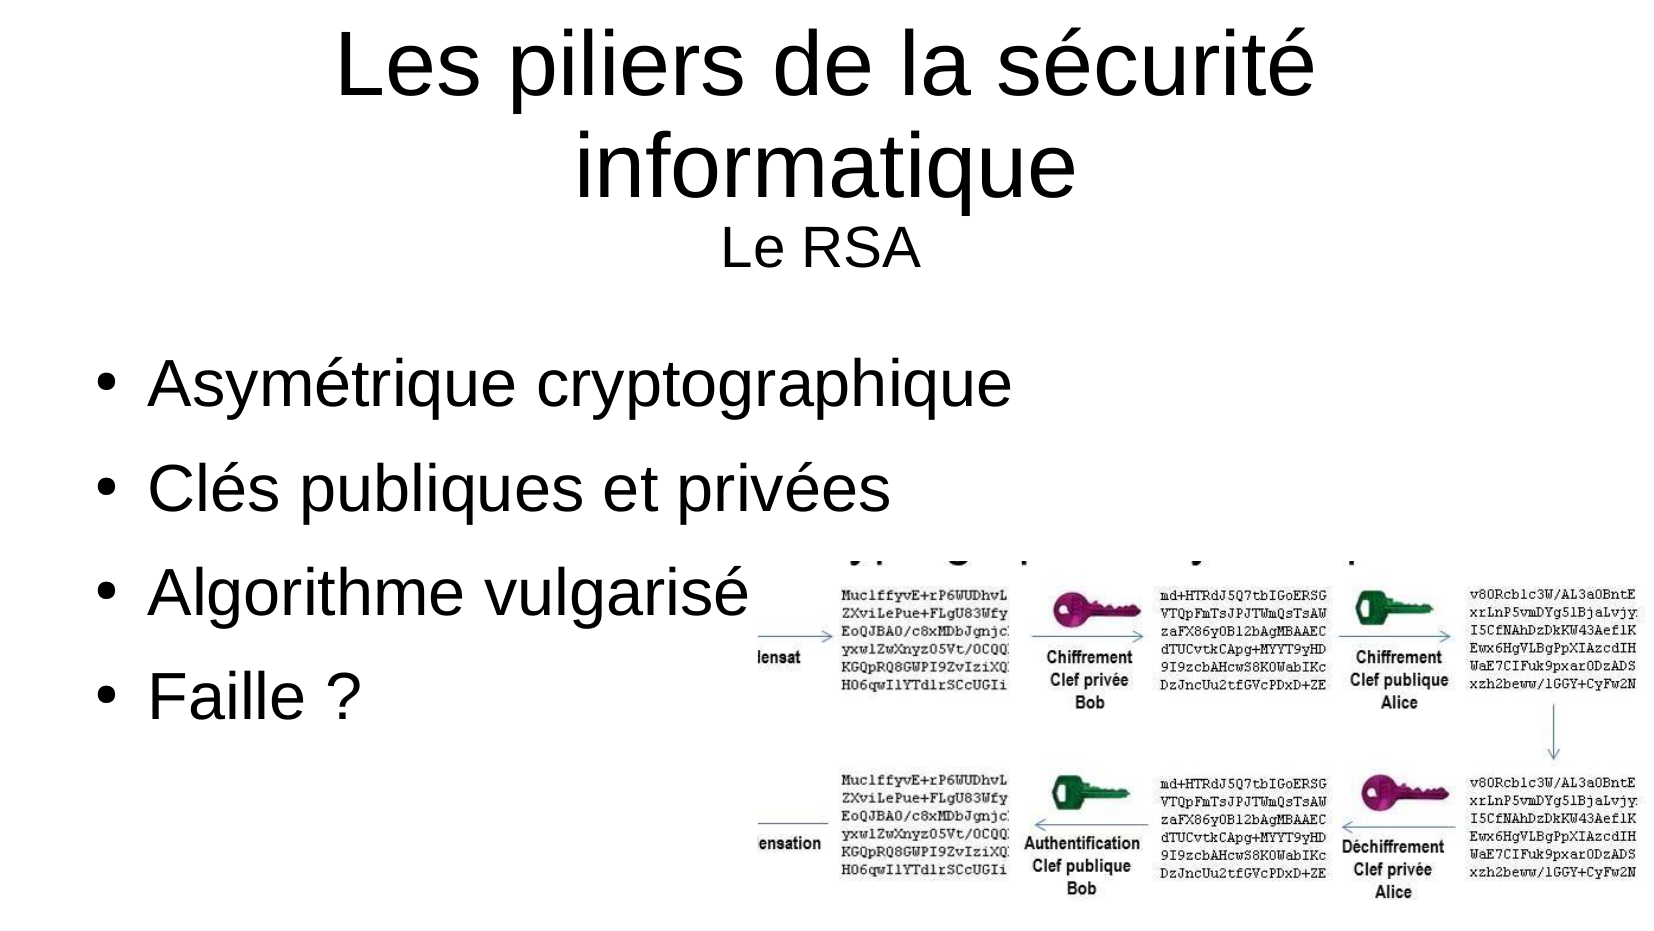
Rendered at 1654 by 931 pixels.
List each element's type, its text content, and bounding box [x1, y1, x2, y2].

title Le RSA [76, 169, 1565, 325]
list Asymétrique cryptographique Clés publiques et privées Algorithme vulgarisé Faille ? [76, 346, 1063, 886]
title Les piliers de la sécurité informatique [82, 12, 1571, 218]
picture [757, 561, 1654, 916]
